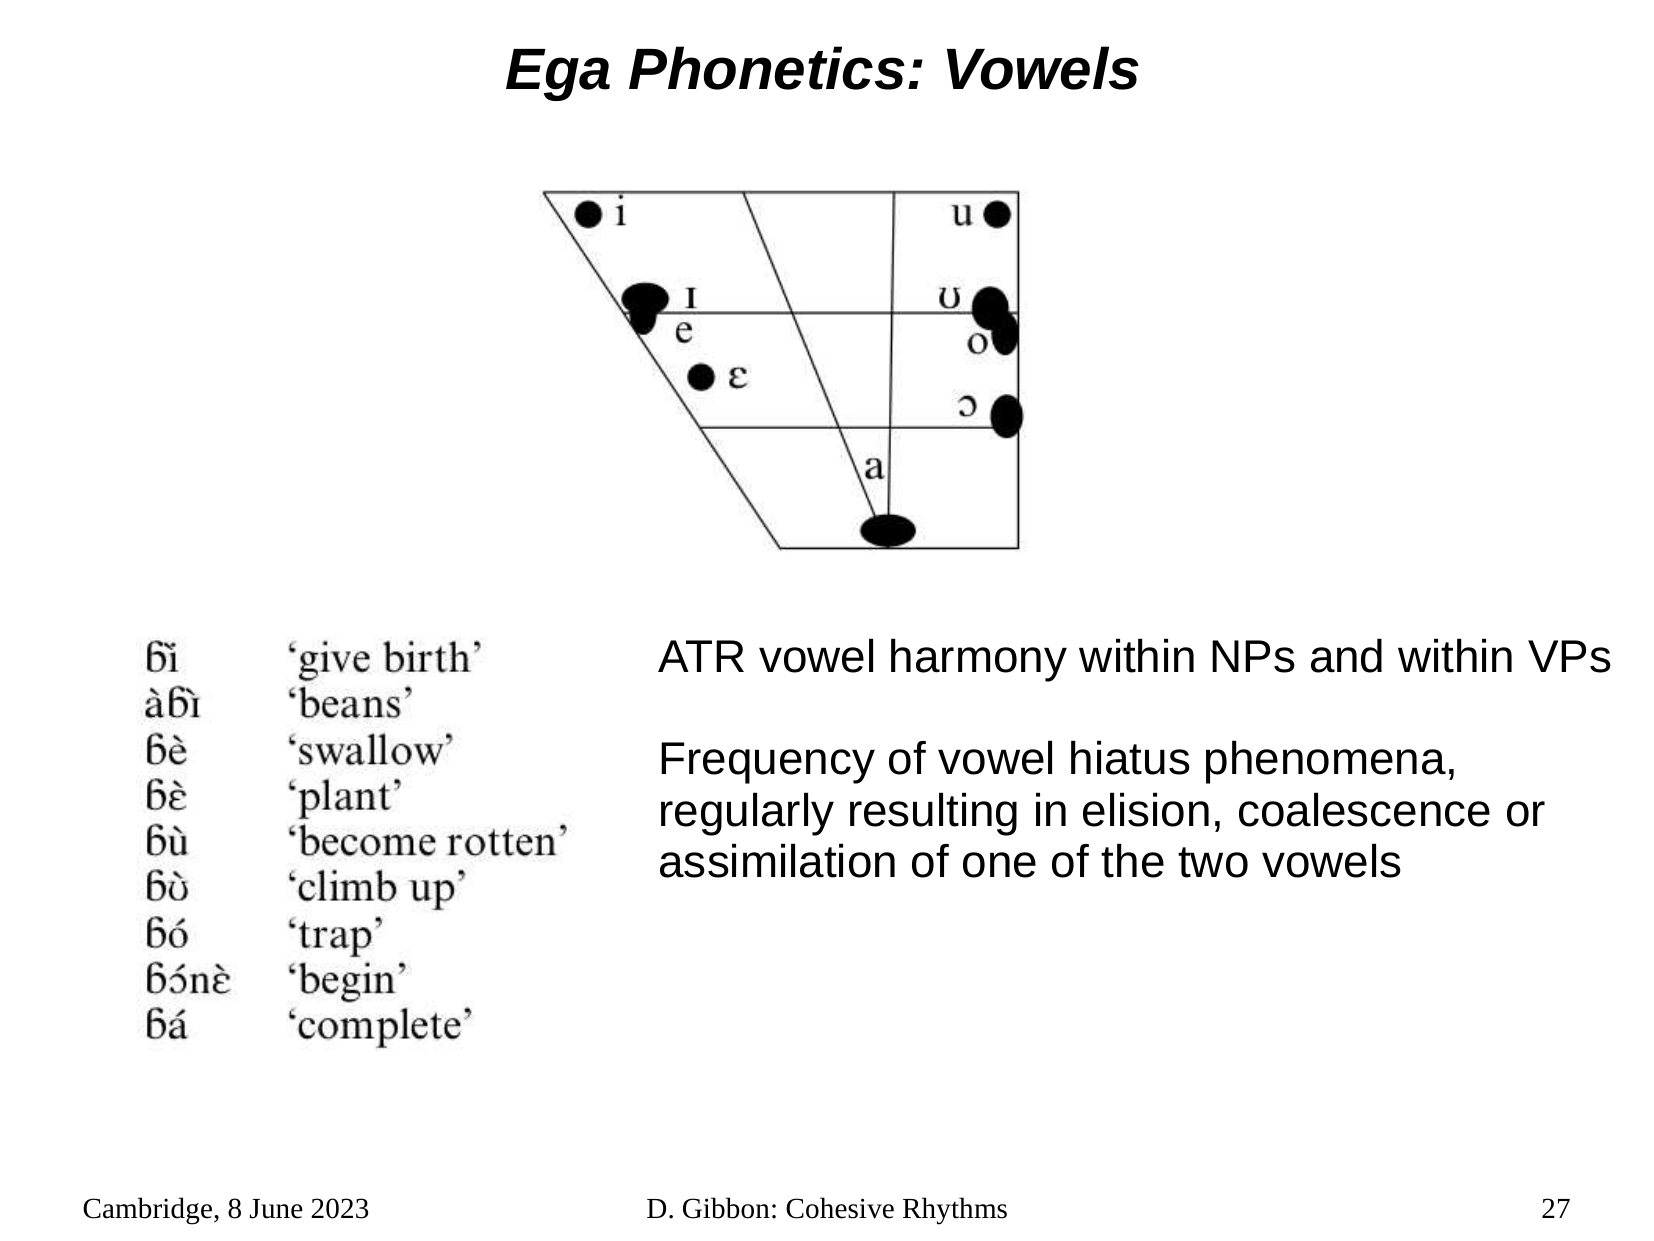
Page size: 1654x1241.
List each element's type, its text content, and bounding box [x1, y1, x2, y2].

text_box ATR vowel harmony within NPs and within VPs Frequency of vowel hiatus phenomena, regularly resulting in elision, coalescence or assimilation of one of the two vowels [643, 620, 1648, 898]
picture [124, 625, 603, 1067]
title Ega Phonetics: Vowels [11, 19, 1636, 119]
picture [501, 177, 1043, 562]
